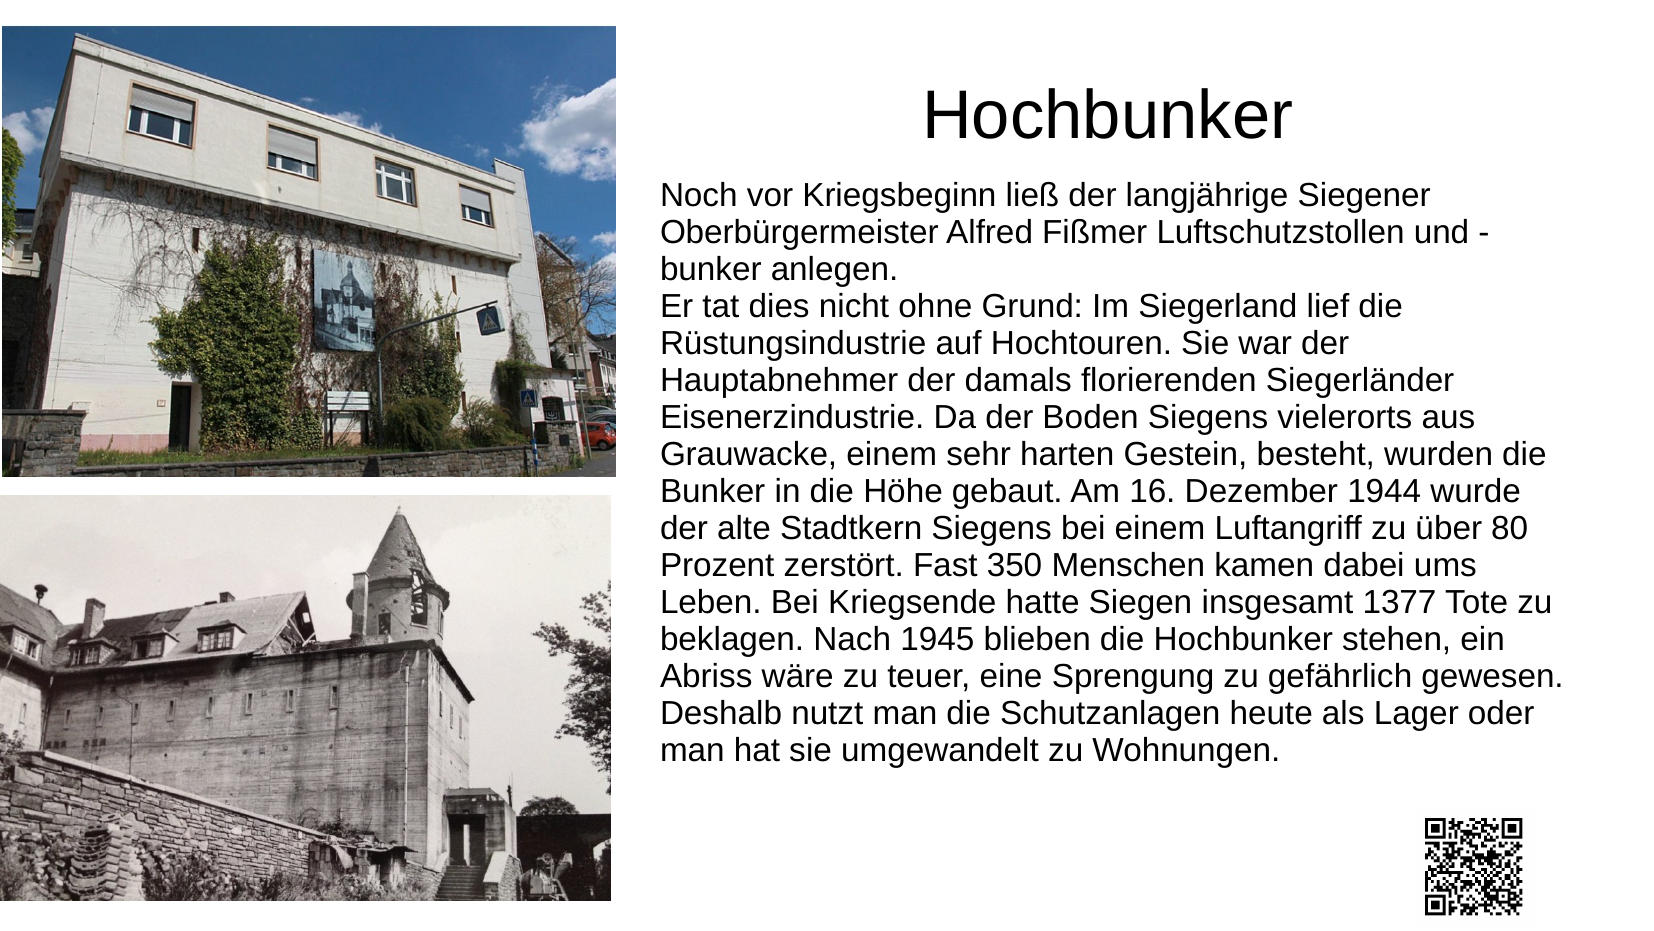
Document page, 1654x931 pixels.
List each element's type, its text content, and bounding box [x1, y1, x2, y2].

picture [0, 495, 611, 901]
title Hochbunker [645, 37, 1571, 193]
picture [1413, 806, 1534, 927]
picture [2, 25, 616, 478]
subtitle Noch vor Kriegsbeginn ließ der langjährige Siegener Oberbürgermeister Alfred Fißmer Luftschutzstollen und -bunker anlegen. Er tat dies nicht ohne Grund: Im Siegerland lief die Rüstungsindustrie auf Hochtouren. Sie war der Hauptabnehmer der damals florierenden Siegerländer Eisenerzindustrie. Da der Boden Siegens vielerorts aus Grauwacke, einem sehr harten Gestein, besteht, wurden die Bunker in die Höhe gebaut. Am 16. Dezember 1944 wurde der alte Stadtkern Siegens bei einem Luftangriff zu über 80 Prozent zerstört. Fast 350 Menschen kamen dabei ums Leben. Bei Kriegsende hatte Siegen insgesamt 1377 Tote zu beklagen. Nach 1945 blieben die Hochbunker stehen, ein Abriss wäre zu teuer, eine Sprengung zu gefährlich gewesen. Deshalb nutzt man die Schutzanlagen heute als Lager oder man hat sie umgewandelt zu Wohnungen. [660, 176, 1571, 806]
